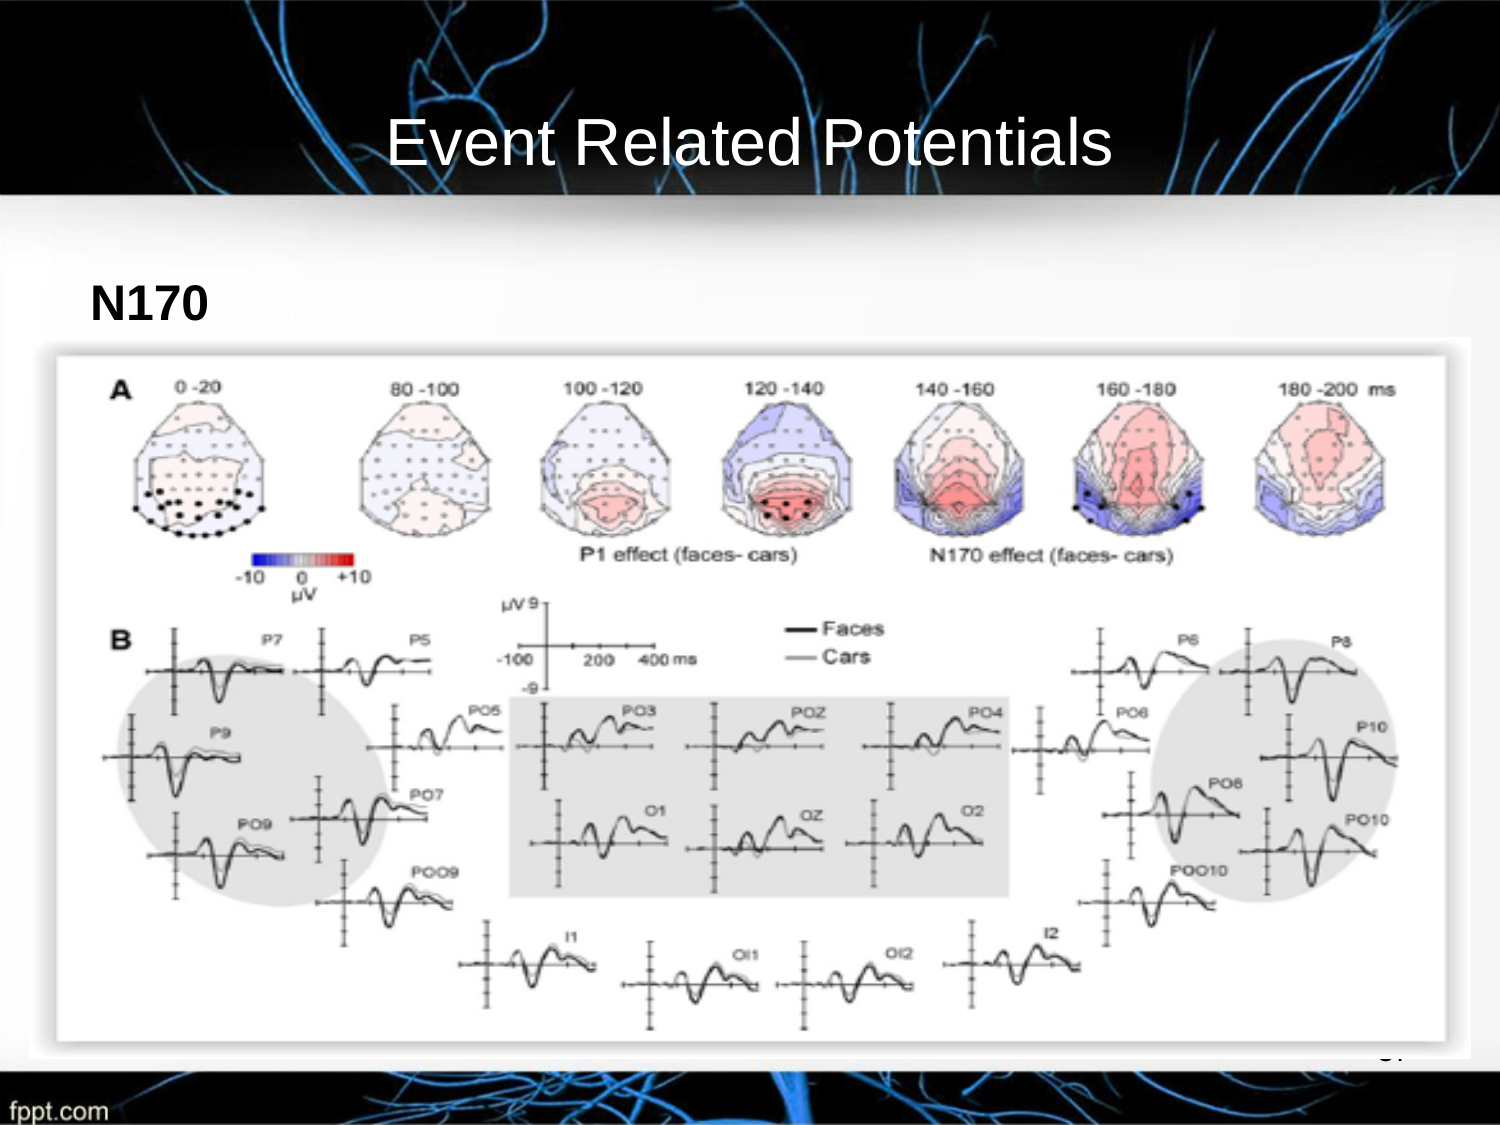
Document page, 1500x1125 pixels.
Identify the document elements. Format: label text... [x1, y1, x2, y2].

title Event Related Potentials [75, 45, 1425, 233]
picture [0, 0, 1500, 1125]
list Ν170 [75, 262, 1425, 337]
